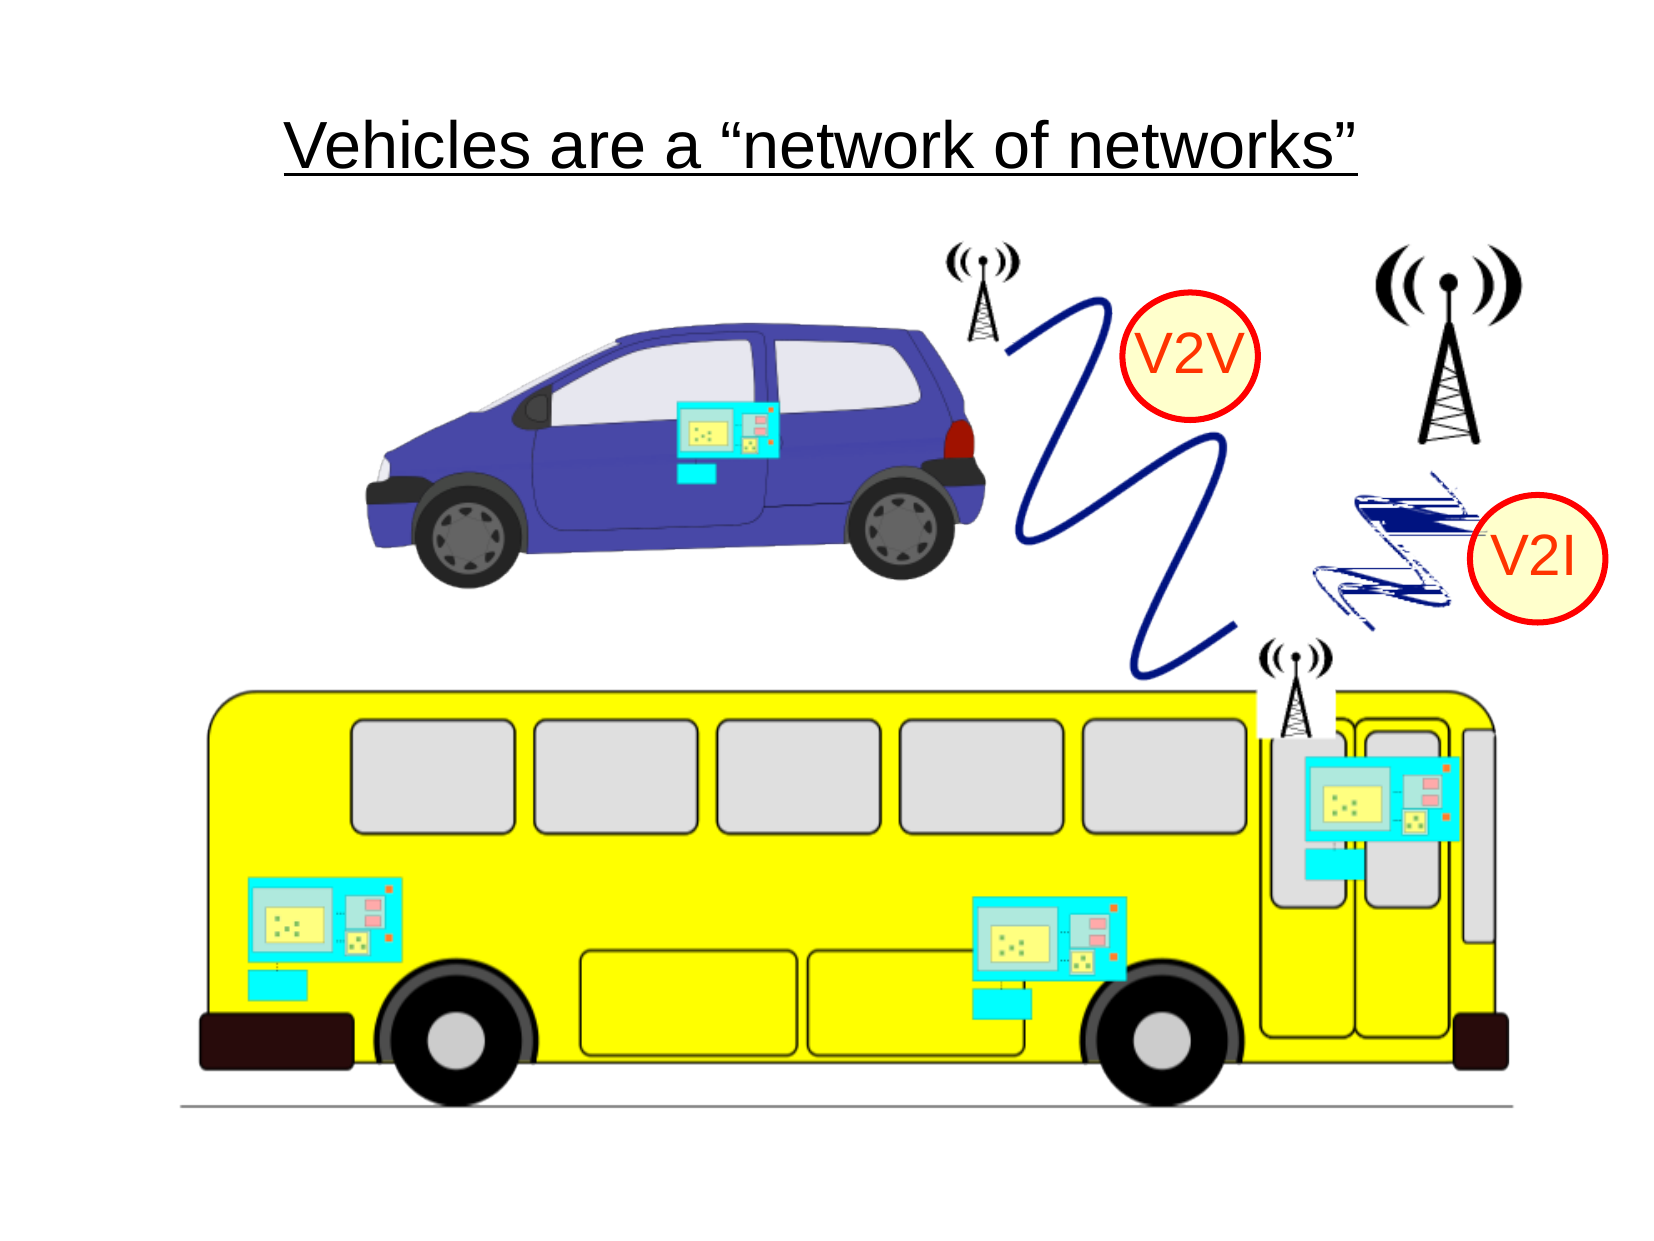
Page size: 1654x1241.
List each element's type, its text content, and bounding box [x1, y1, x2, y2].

text_box V2I [1475, 585, 1486, 602]
text_box V2I [1588, 515, 1601, 533]
picture [68, 26, 1654, 1241]
title Vehicles are a “network of networks” [281, 42, 1360, 250]
text_box [1122, 292, 1258, 421]
text_box V2V [1120, 313, 1139, 400]
text_box V2I [1589, 584, 1601, 602]
text_box [1469, 494, 1606, 623]
text_box V2I [1475, 515, 1487, 532]
text_box V2V [1241, 313, 1261, 400]
